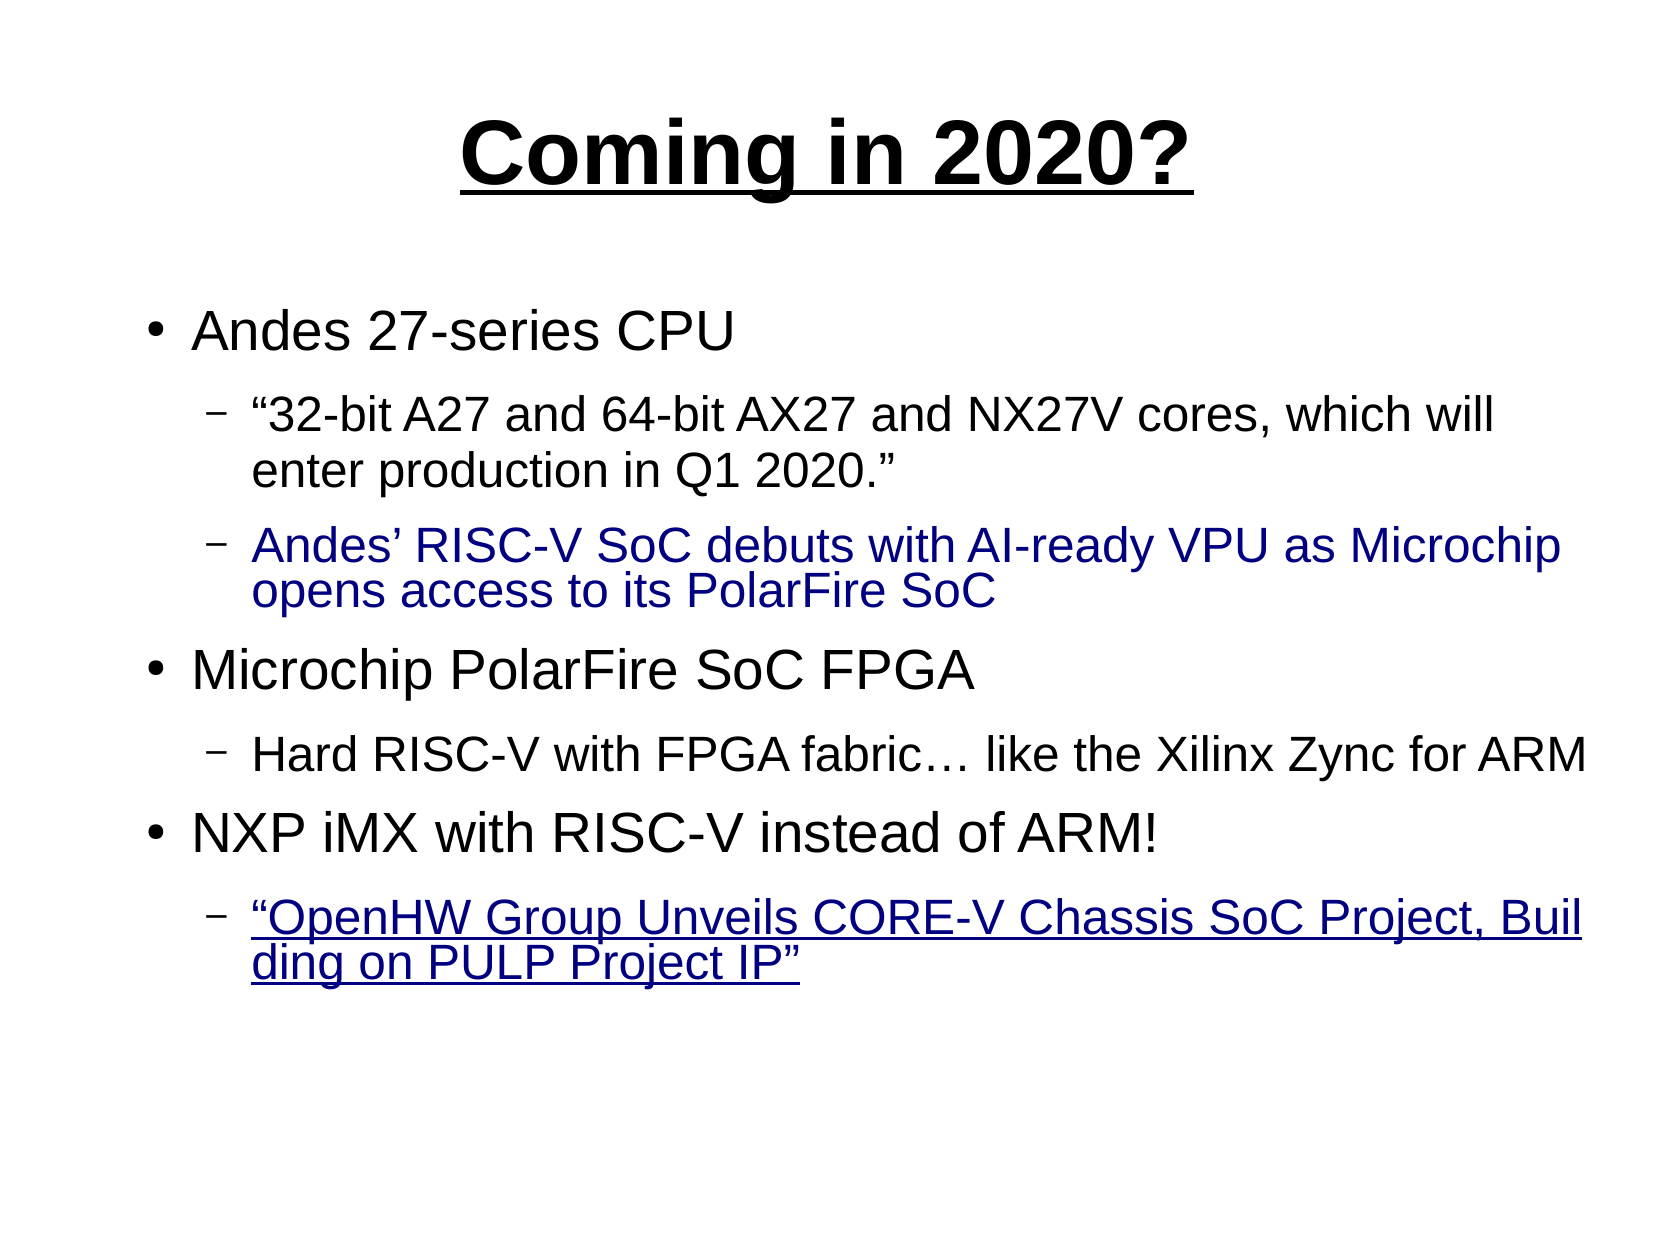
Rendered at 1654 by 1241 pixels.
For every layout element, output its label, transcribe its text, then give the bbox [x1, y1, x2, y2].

title Coming in 2020? [82, 49, 1571, 257]
list Andes 27-series CPU “32-bit A27 and 64-bit AX27 and NX27V cores, which will enter production in Q1 2020.” Andes’ RISC-V SoC debuts with AI-ready VPU as Microchip opens access to its PolarFire SoC Microchip PolarFire SoC FPGA Hard RISC-V with FPGA fabric… like the Xilinx Zync for ARM NXP iMX with RISC-V instead of ARM! “OpenHW Group Unveils CORE-V Chassis SoC Project, Building on PULP Project IP” [130, 210, 1601, 931]
